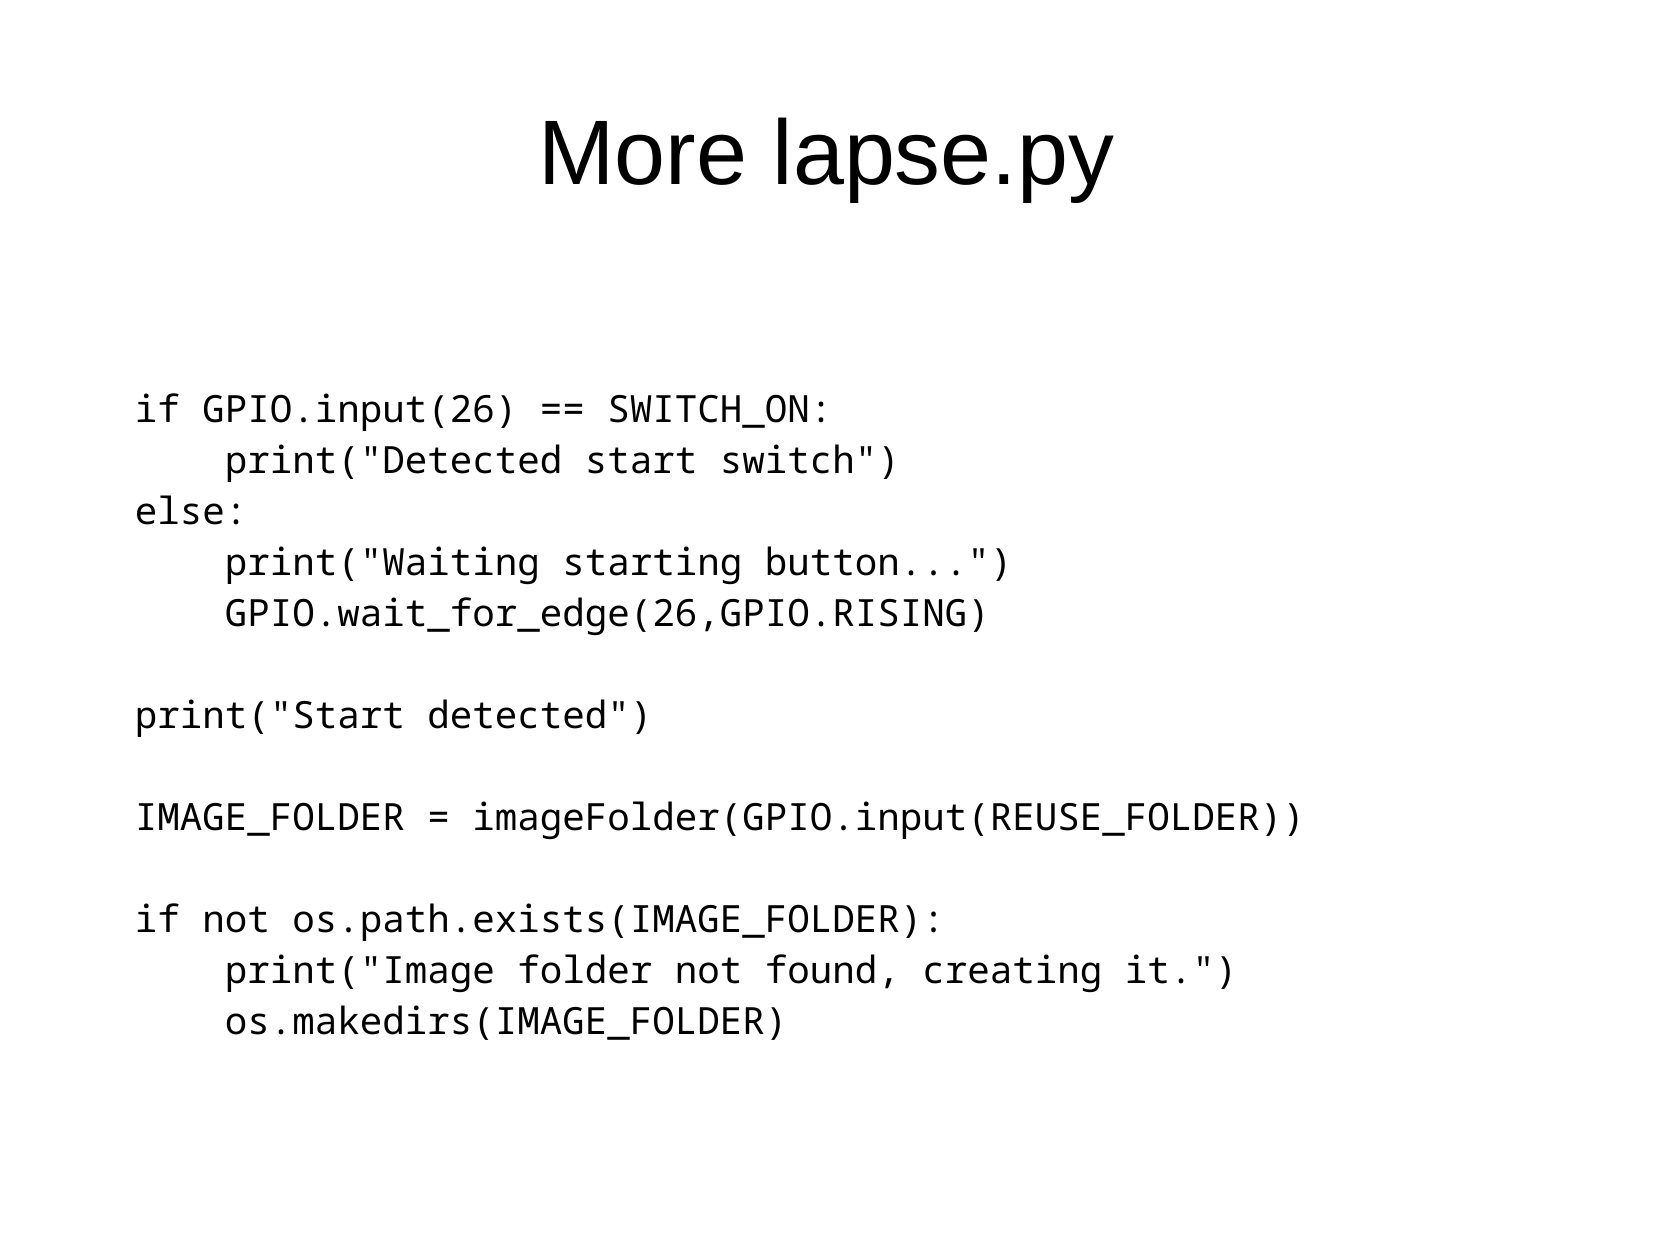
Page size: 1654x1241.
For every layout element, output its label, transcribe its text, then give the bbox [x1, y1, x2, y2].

title More lapse.py [82, 49, 1571, 257]
text_box if GPIO.input(26) == SWITCH_ON: print("Detected start switch") else: print("Waiting starting button...") GPIO.wait_for_edge(26,GPIO.RISING) print("Start detected") IMAGE_FOLDER = imageFolder(GPIO.input(REUSE_FOLDER)) if not os.path.exists(IMAGE_FOLDER): print("Image folder not found, creating it.") os.makedirs(IMAGE_FOLDER) [120, 375, 1561, 956]
